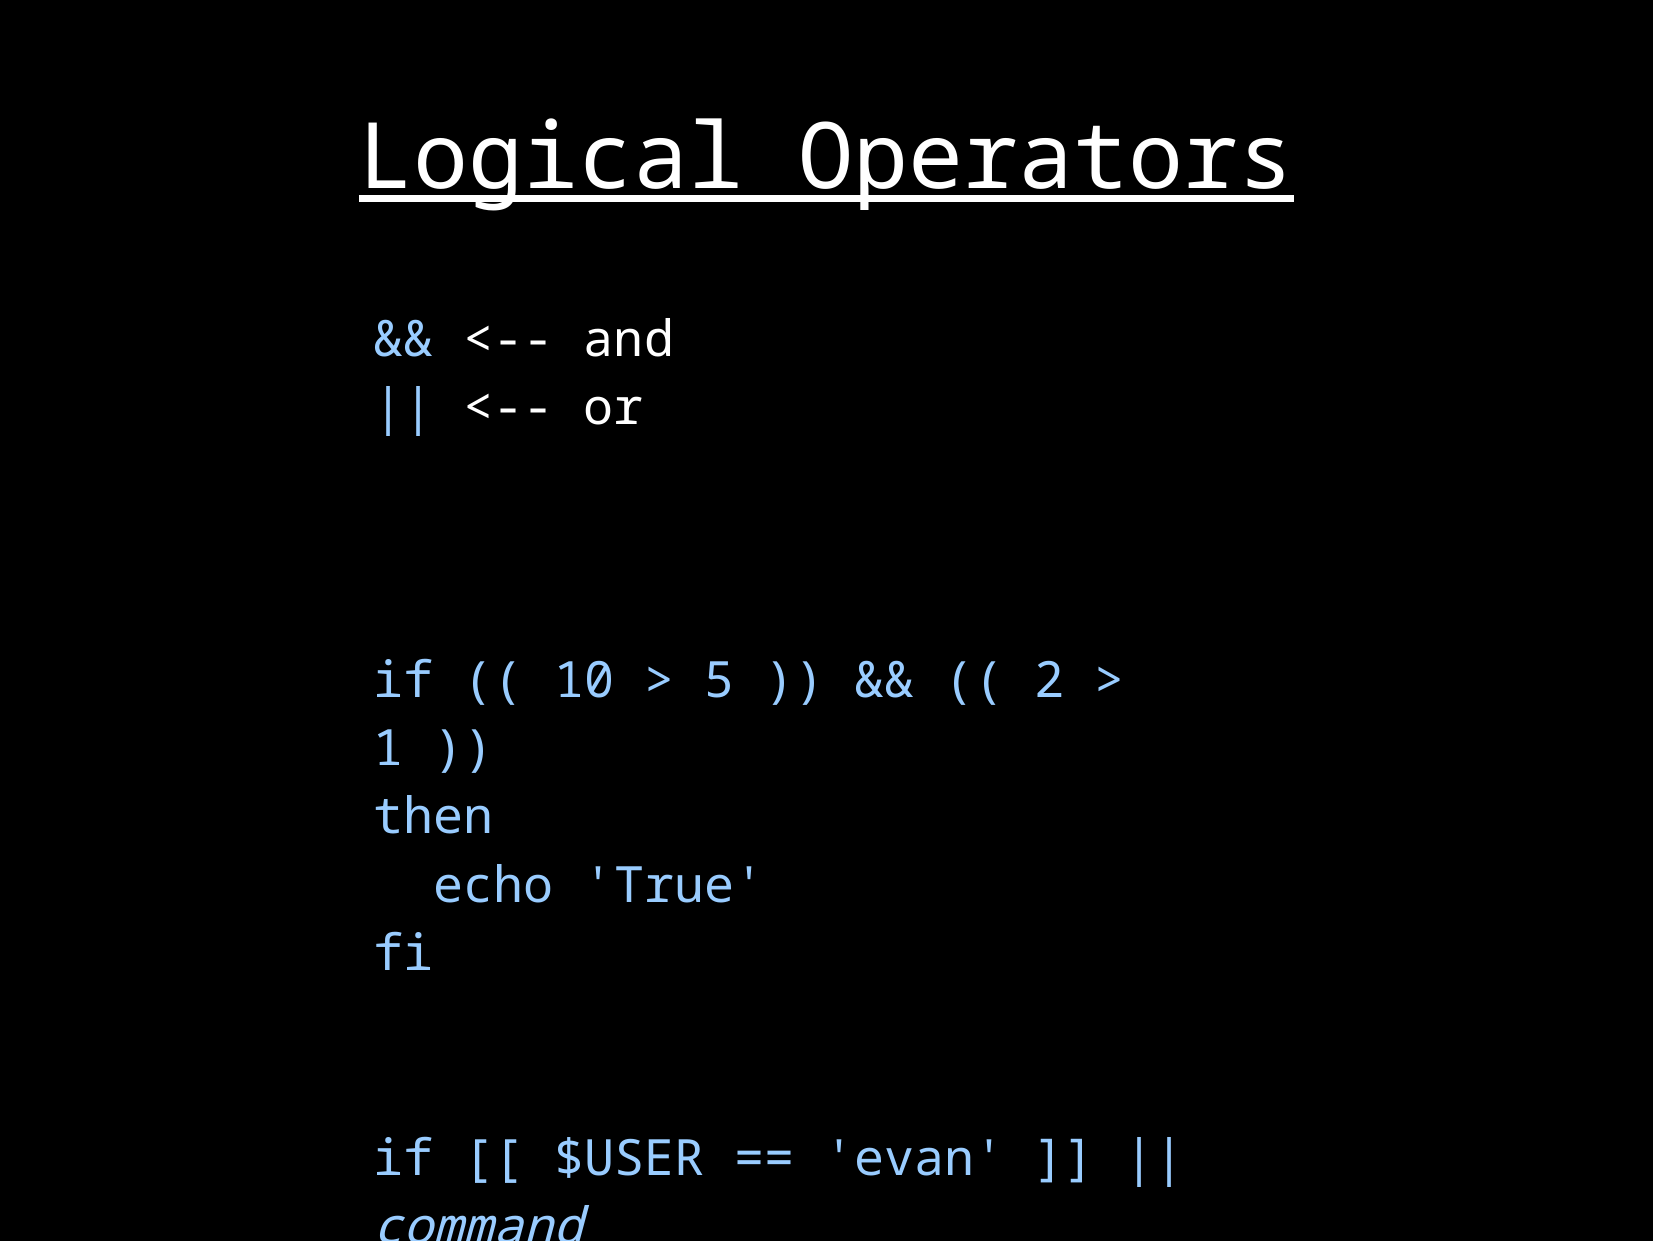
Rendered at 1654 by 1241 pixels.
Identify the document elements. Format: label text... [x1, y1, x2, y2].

title Logical Operators [82, 49, 1571, 257]
table_header && <-- and || <-- or if (( 10 > 5 )) && (( 2 > 1 )) then echo 'True' fi if [[ $USER == 'evan' ]] || command then echo 'Success' fi [359, 295, 1273, 1241]
